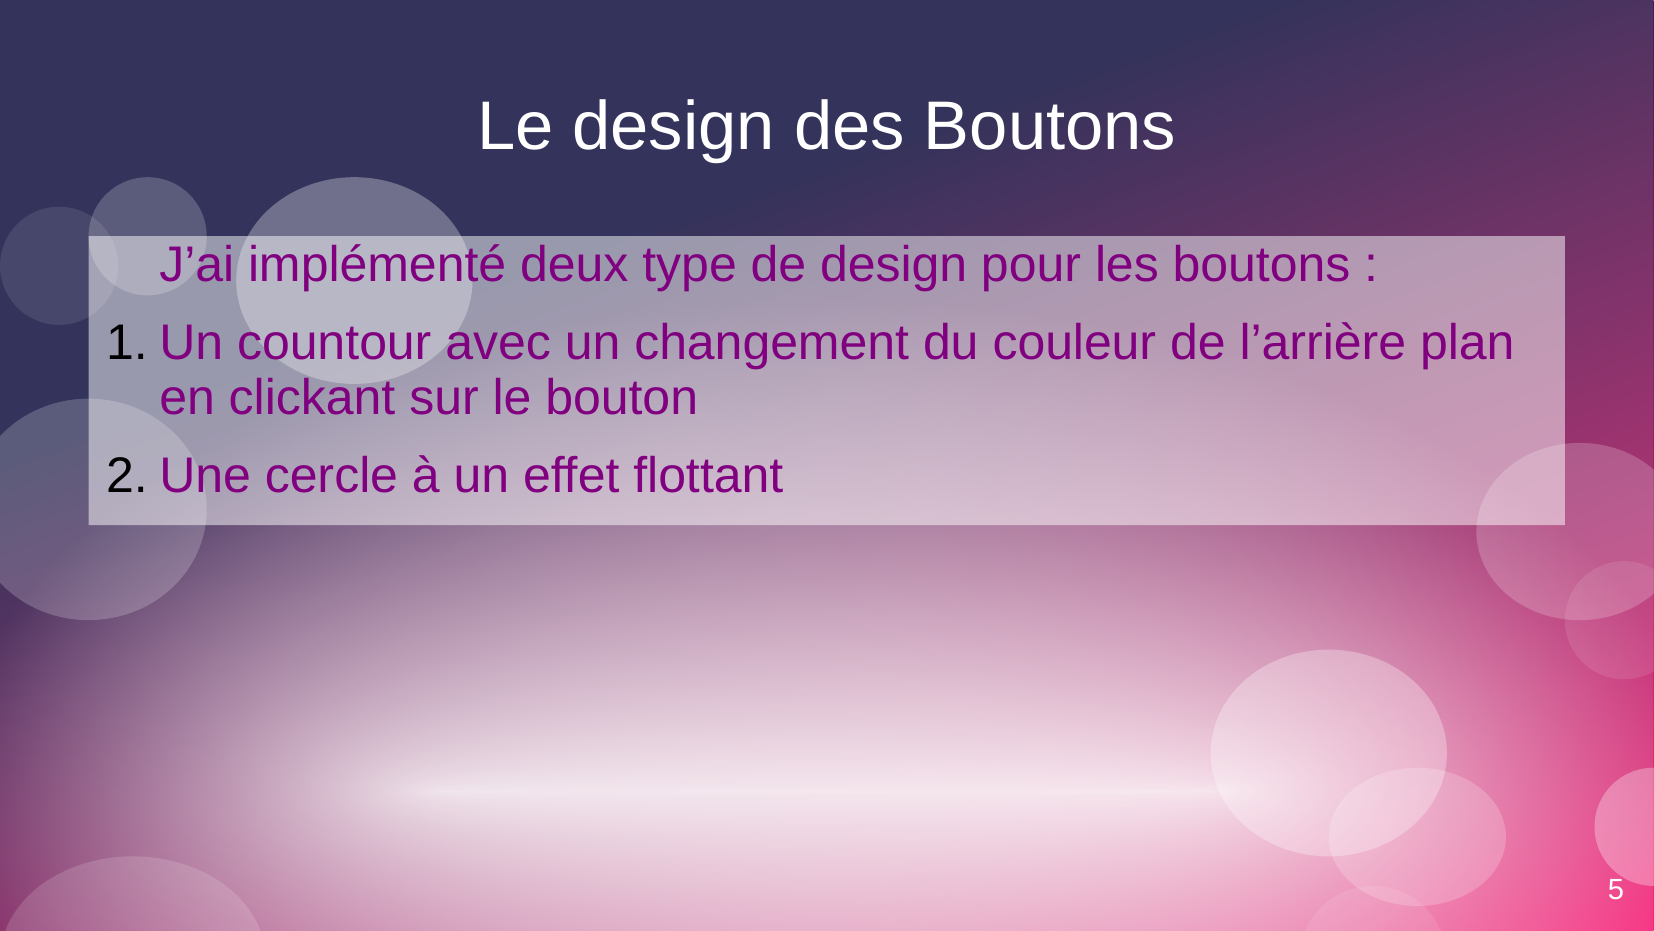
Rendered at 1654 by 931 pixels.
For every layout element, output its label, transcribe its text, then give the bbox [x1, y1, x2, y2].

list J’ai implémenté deux type de design pour les boutons : Un countour avec un changement du couleur de l’arrière plan en clickant sur le bouton Une cercle à un effet flottant [88, 236, 1565, 526]
title Le design des Boutons [88, 44, 1565, 207]
